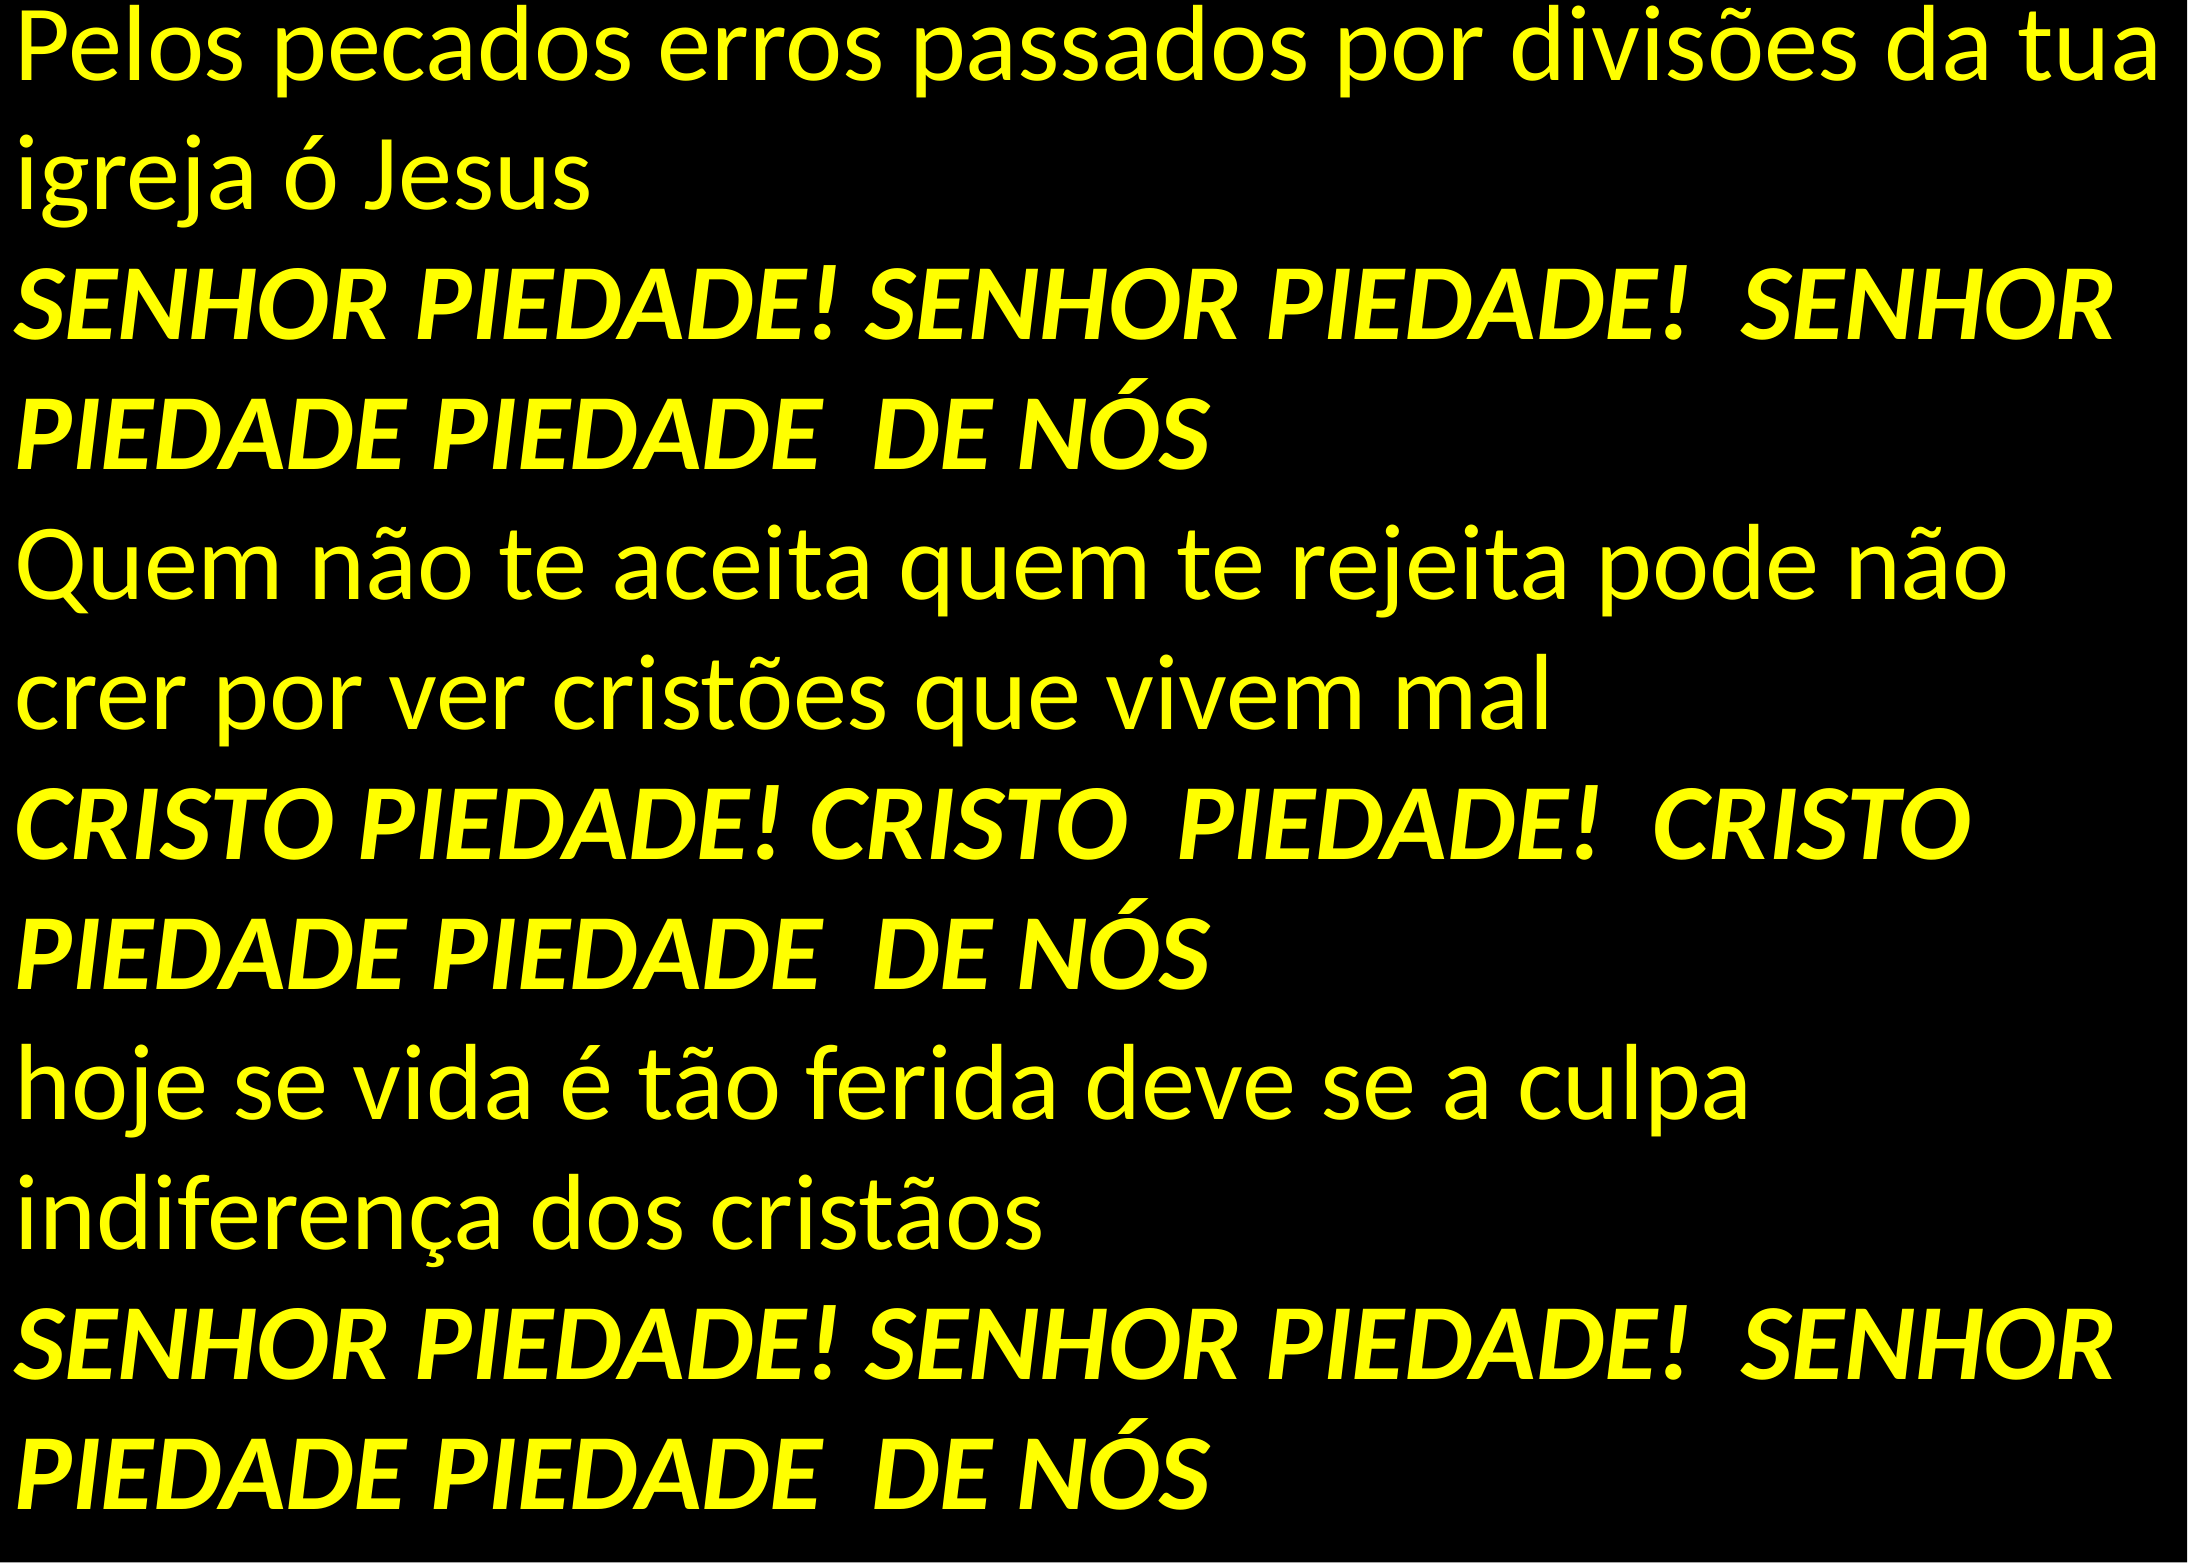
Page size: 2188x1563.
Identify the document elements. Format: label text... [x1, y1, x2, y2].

text_box Pelos pecados erros passados por divisões da tua igreja ó Jesus SENHOR PIEDADE! SENHOR PIEDADE! SENHOR PIEDADE PIEDADE DE NÓS Quem não te aceita quem te rejeita pode não crer por ver cristões que vivem mal CRISTO PIEDADE! CRISTO PIEDADE! CRISTO PIEDADE PIEDADE DE NÓS hoje se vida é tão ferida deve se a culpa indiferença dos cristãos SENHOR PIEDADE! SENHOR PIEDADE! SENHOR PIEDADE PIEDADE DE NÓS [0, 0, 2188, 1563]
